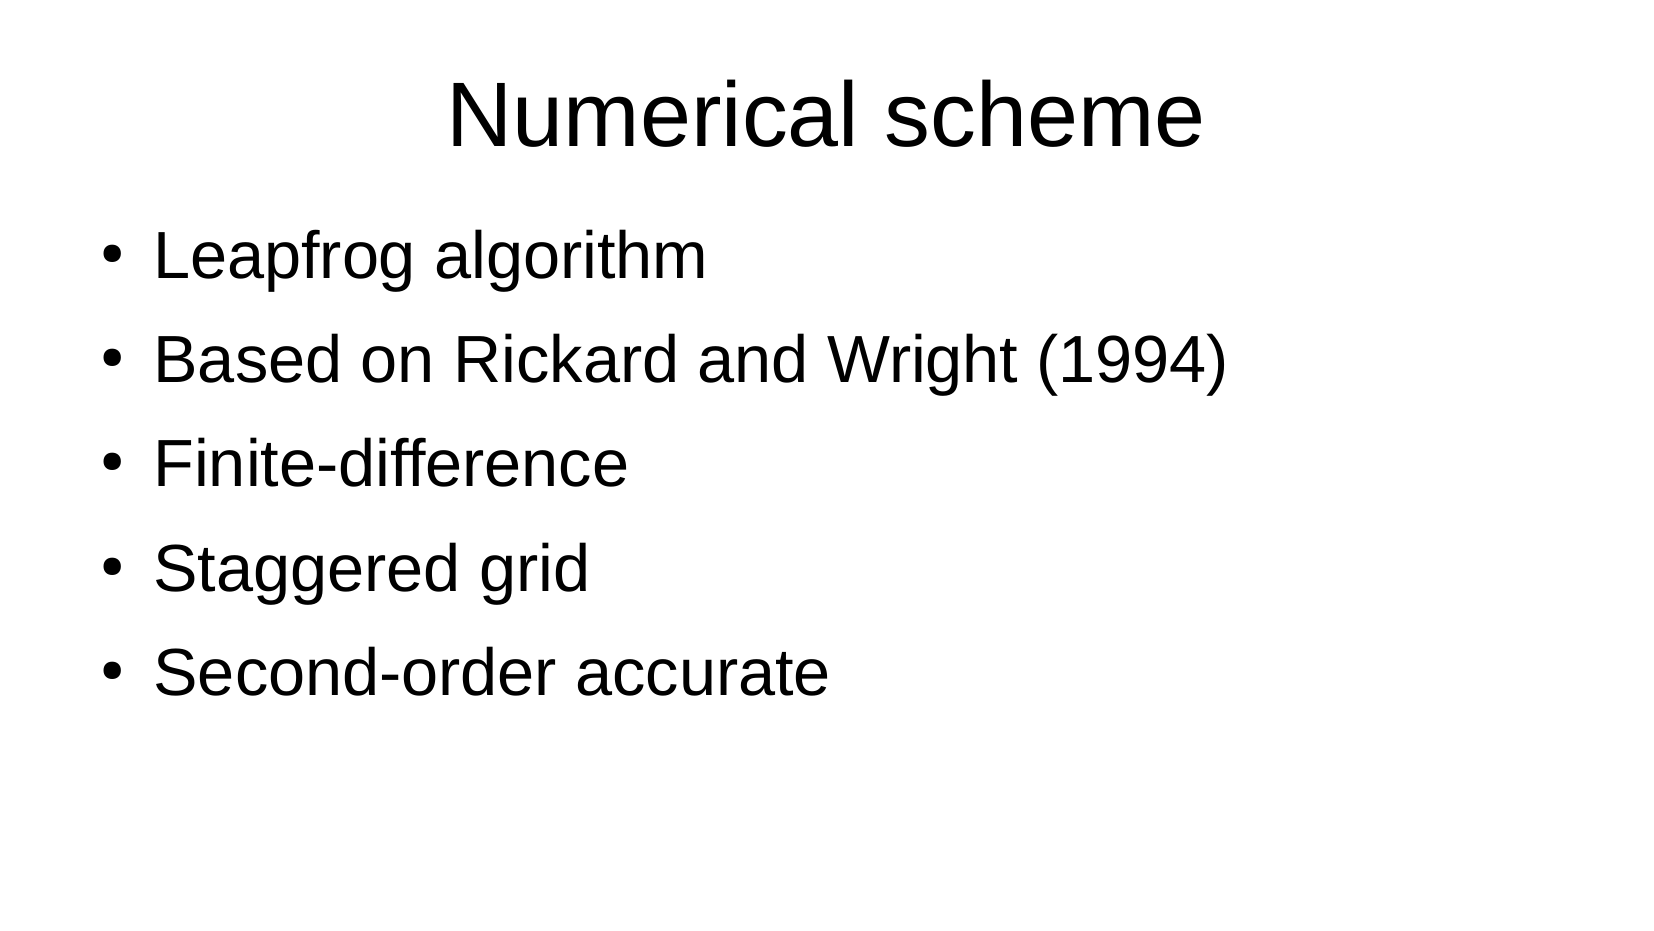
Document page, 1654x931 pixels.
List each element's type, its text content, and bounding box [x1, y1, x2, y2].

list Leapfrog algorithm Based on Rickard and Wright (1994) Finite-difference Staggered grid Second-order accurate [82, 217, 1571, 758]
title Numerical scheme [82, 37, 1571, 193]
